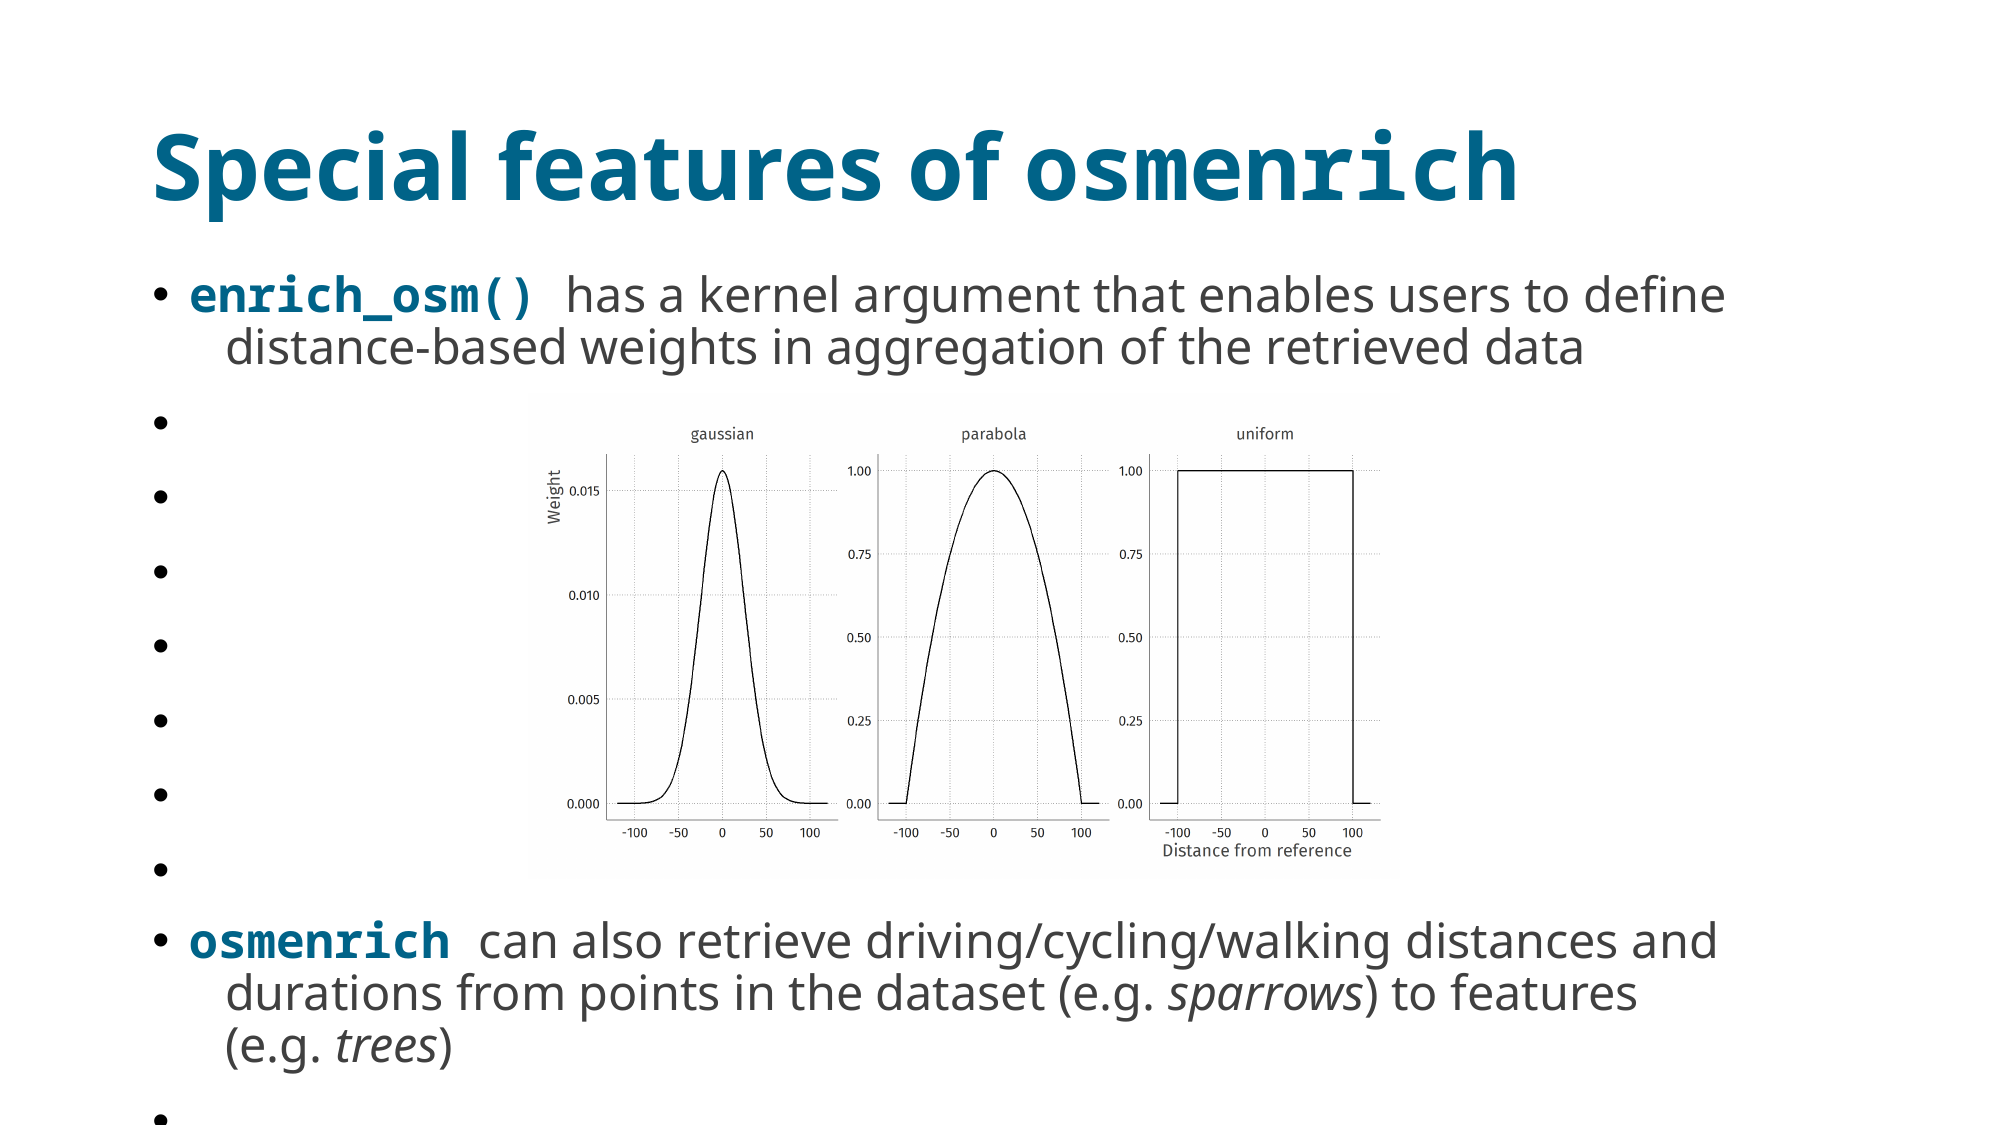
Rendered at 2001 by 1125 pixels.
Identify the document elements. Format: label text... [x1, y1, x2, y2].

title Special features of osmenrich [137, 50, 1892, 278]
picture [528, 393, 1400, 879]
list enrich_osm() has a kernel argument that enables users to define distance-based weights in aggregation of the retrieved data osmenrich can also retrieve driving/cycling/walking distances and durations from points in the dataset (e.g. sparrows) to features (e.g. trees) [137, 262, 1746, 1096]
